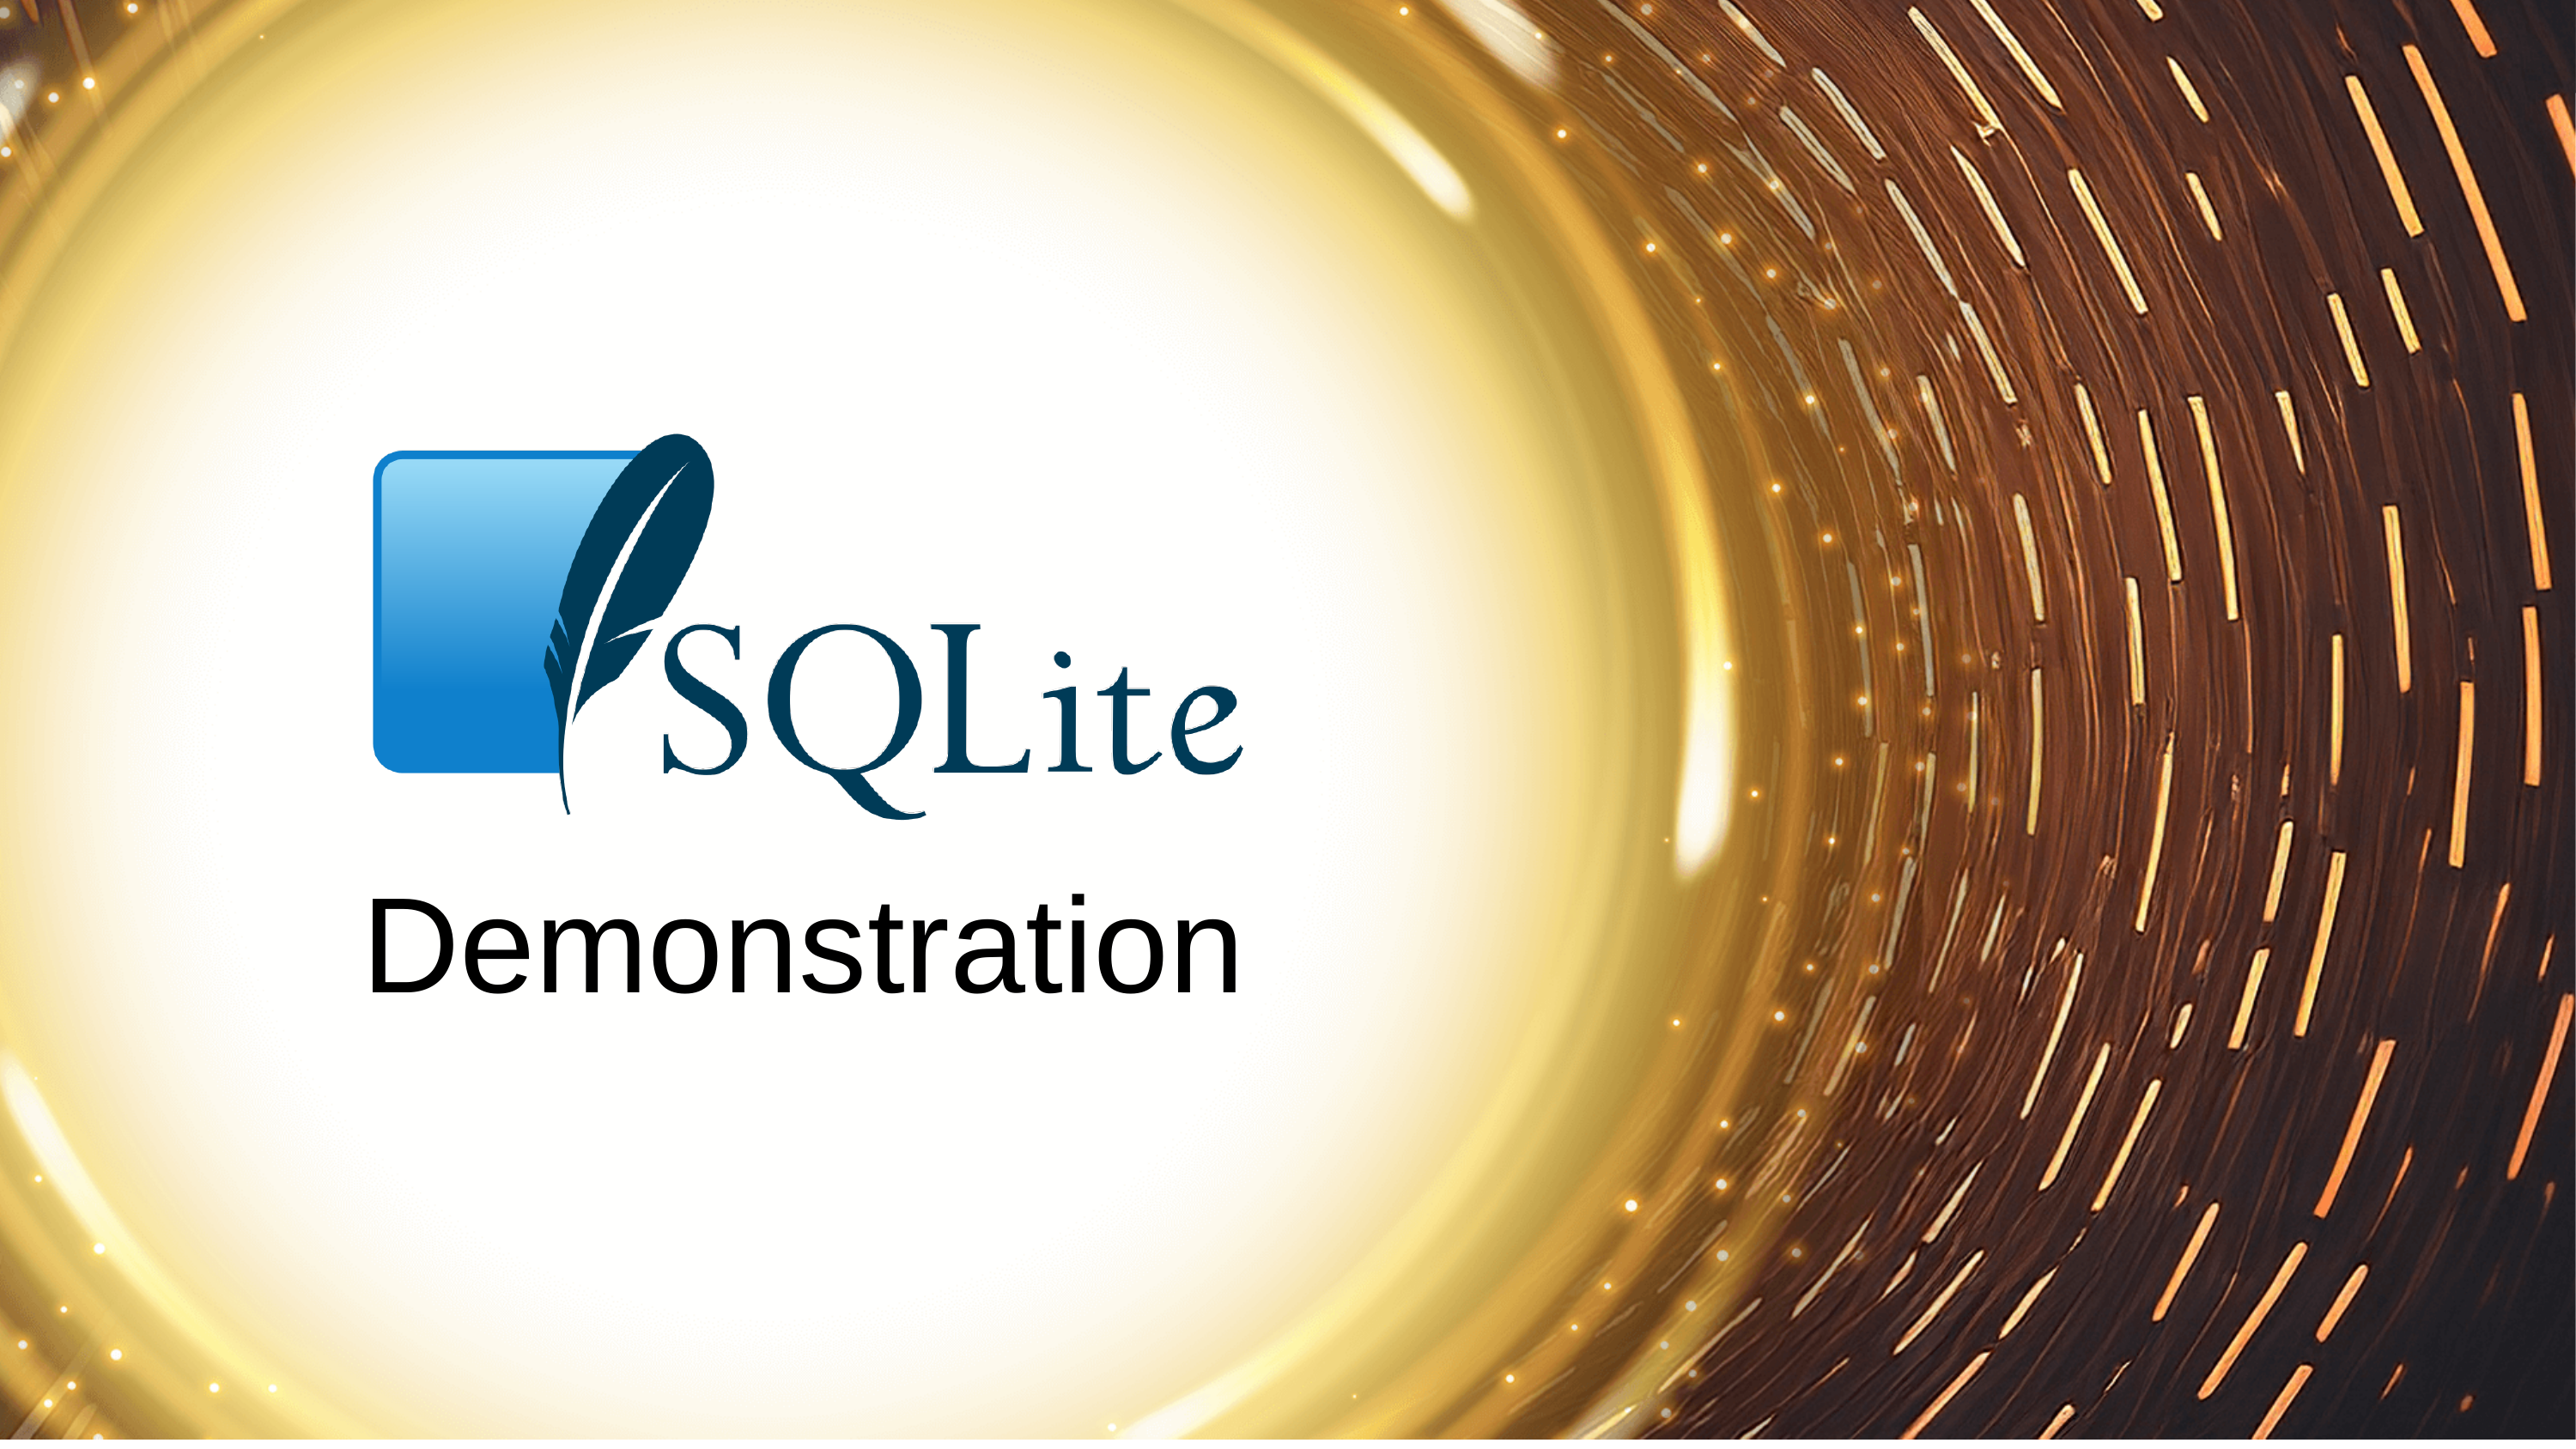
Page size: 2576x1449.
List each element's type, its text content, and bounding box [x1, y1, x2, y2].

picture [0, 0, 2576, 1440]
title Demonstration [349, 845, 1267, 1040]
